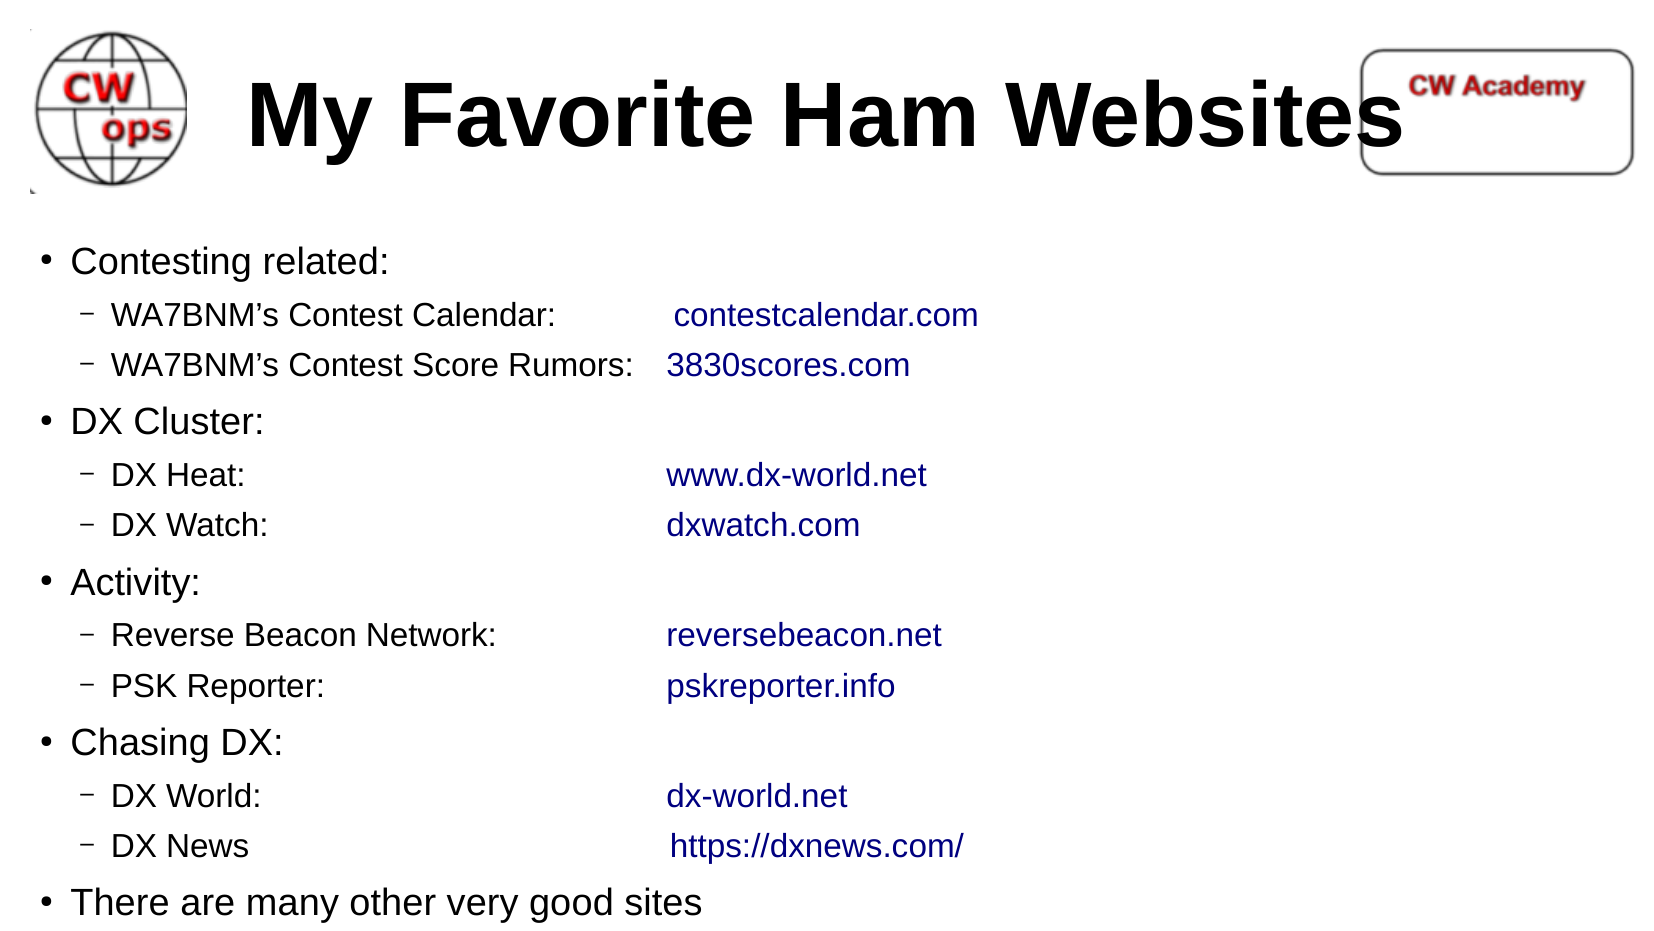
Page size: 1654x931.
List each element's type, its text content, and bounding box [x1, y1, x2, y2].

picture [1571, 37, 1640, 186]
picture [30, 29, 187, 194]
title My Favorite Ham Websites [82, 37, 1571, 193]
list Contesting related: WA7BNM’s Contest Calendar: contestcalendar.com WA7BNM’s Contest Score Rumors: 3830scores.com DX Cluster: DX Heat: www.dx-world.net DX Watch: dxwatch.com Activity: Reverse Beacon Network: reversebeacon.net PSK Reporter: pskreporter.info Chasing DX: DX World: dx-world.net DX News https://dxnews.com/ There are many other very good sites [30, 240, 1636, 930]
